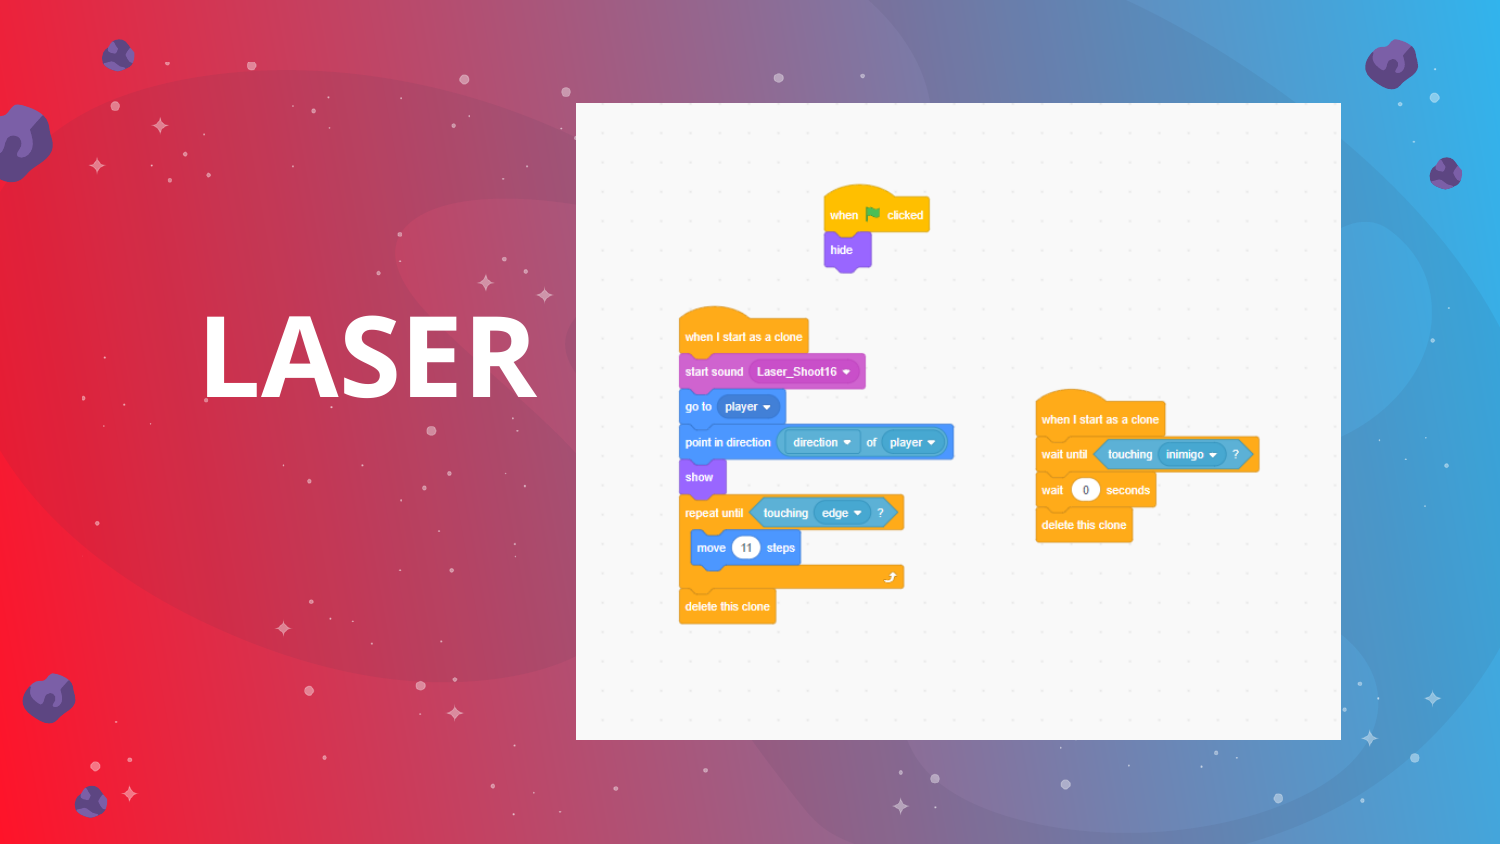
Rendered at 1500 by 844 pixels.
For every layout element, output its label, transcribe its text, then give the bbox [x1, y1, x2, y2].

picture [576, 103, 1341, 740]
title LASER [197, 284, 576, 559]
